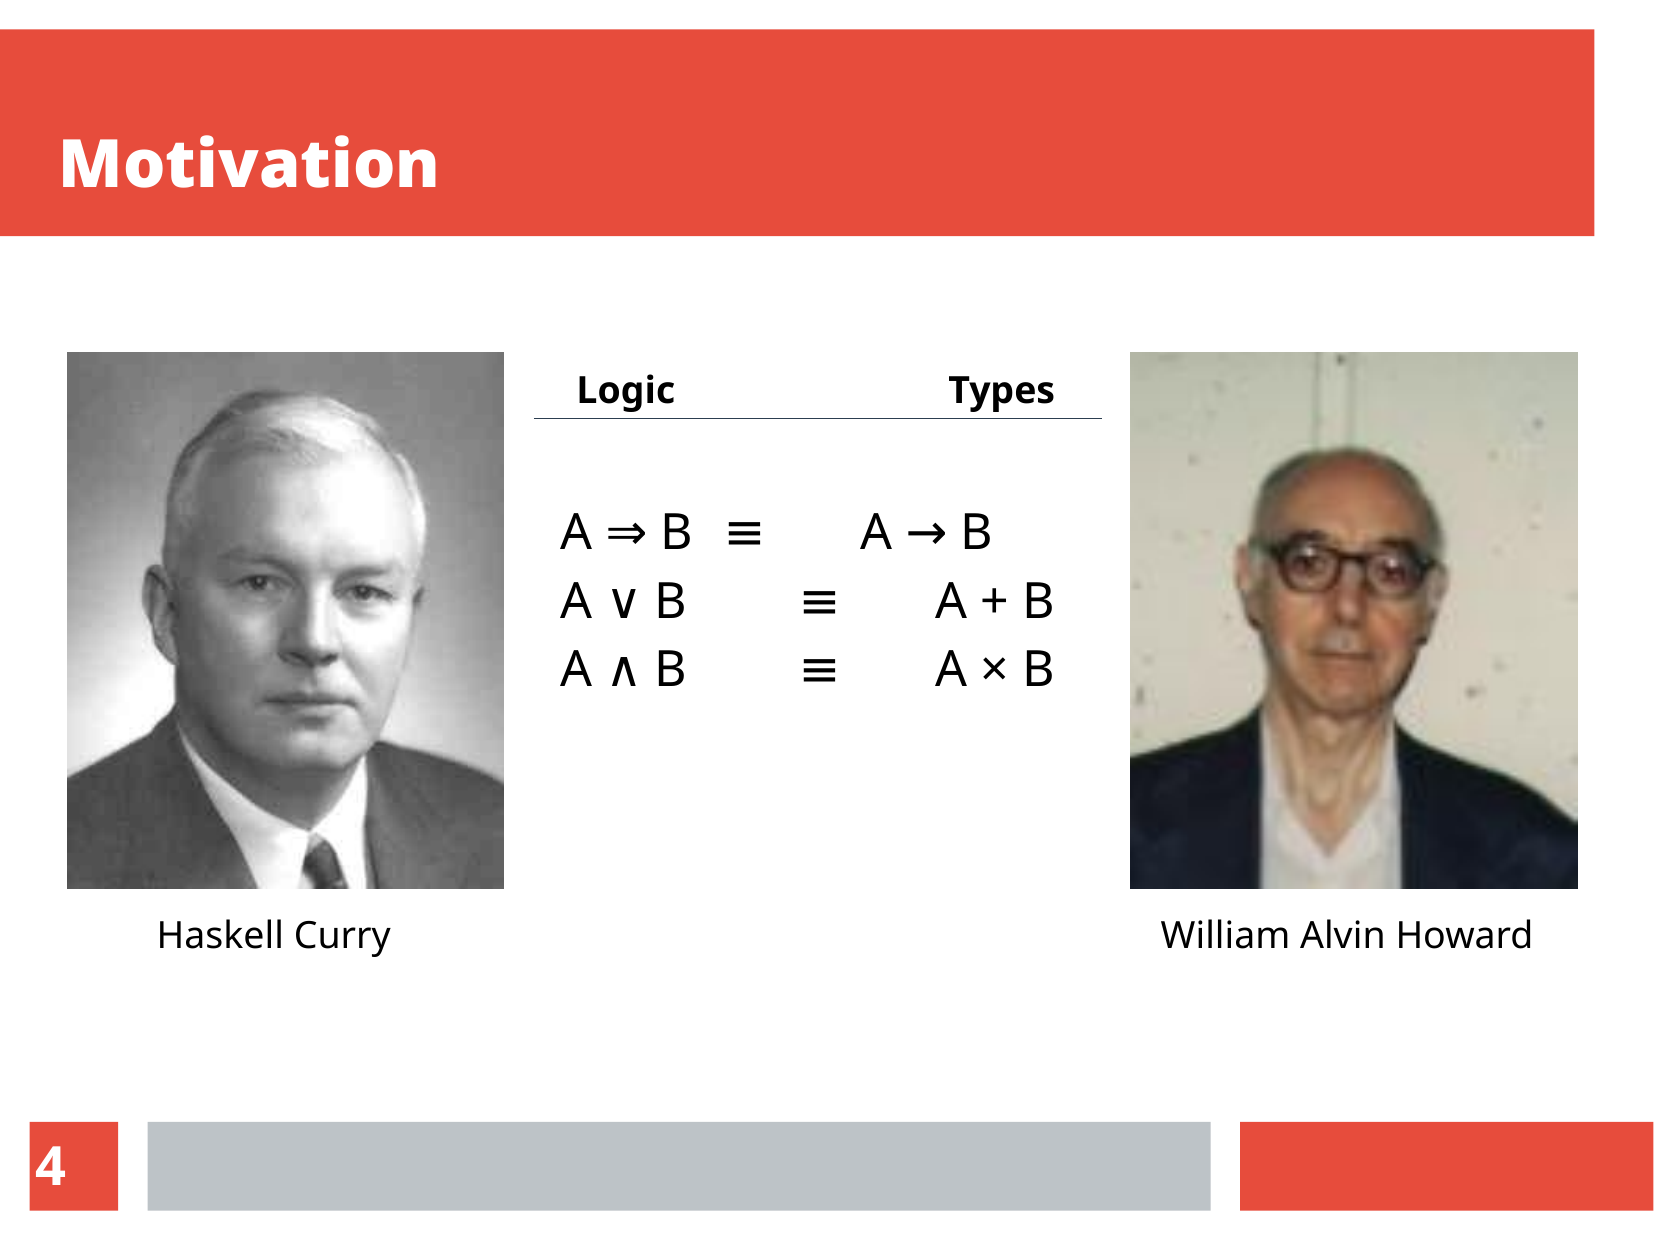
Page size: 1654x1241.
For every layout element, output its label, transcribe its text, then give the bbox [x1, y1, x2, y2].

text_box Haskell Curry [141, 901, 422, 961]
title Motivation [59, 58, 1595, 207]
picture [67, 352, 504, 889]
text_box A ⇒ B ≡ A → B A ∨ B ≡ A + B A ∧ B ≡ A × B [545, 488, 1093, 679]
text_box 4 [20, 1119, 254, 1210]
picture [1130, 352, 1578, 889]
text_box Types [933, 355, 1084, 415]
text_box William Alvin Howard [1145, 901, 1574, 961]
text_box Logic [561, 355, 703, 415]
